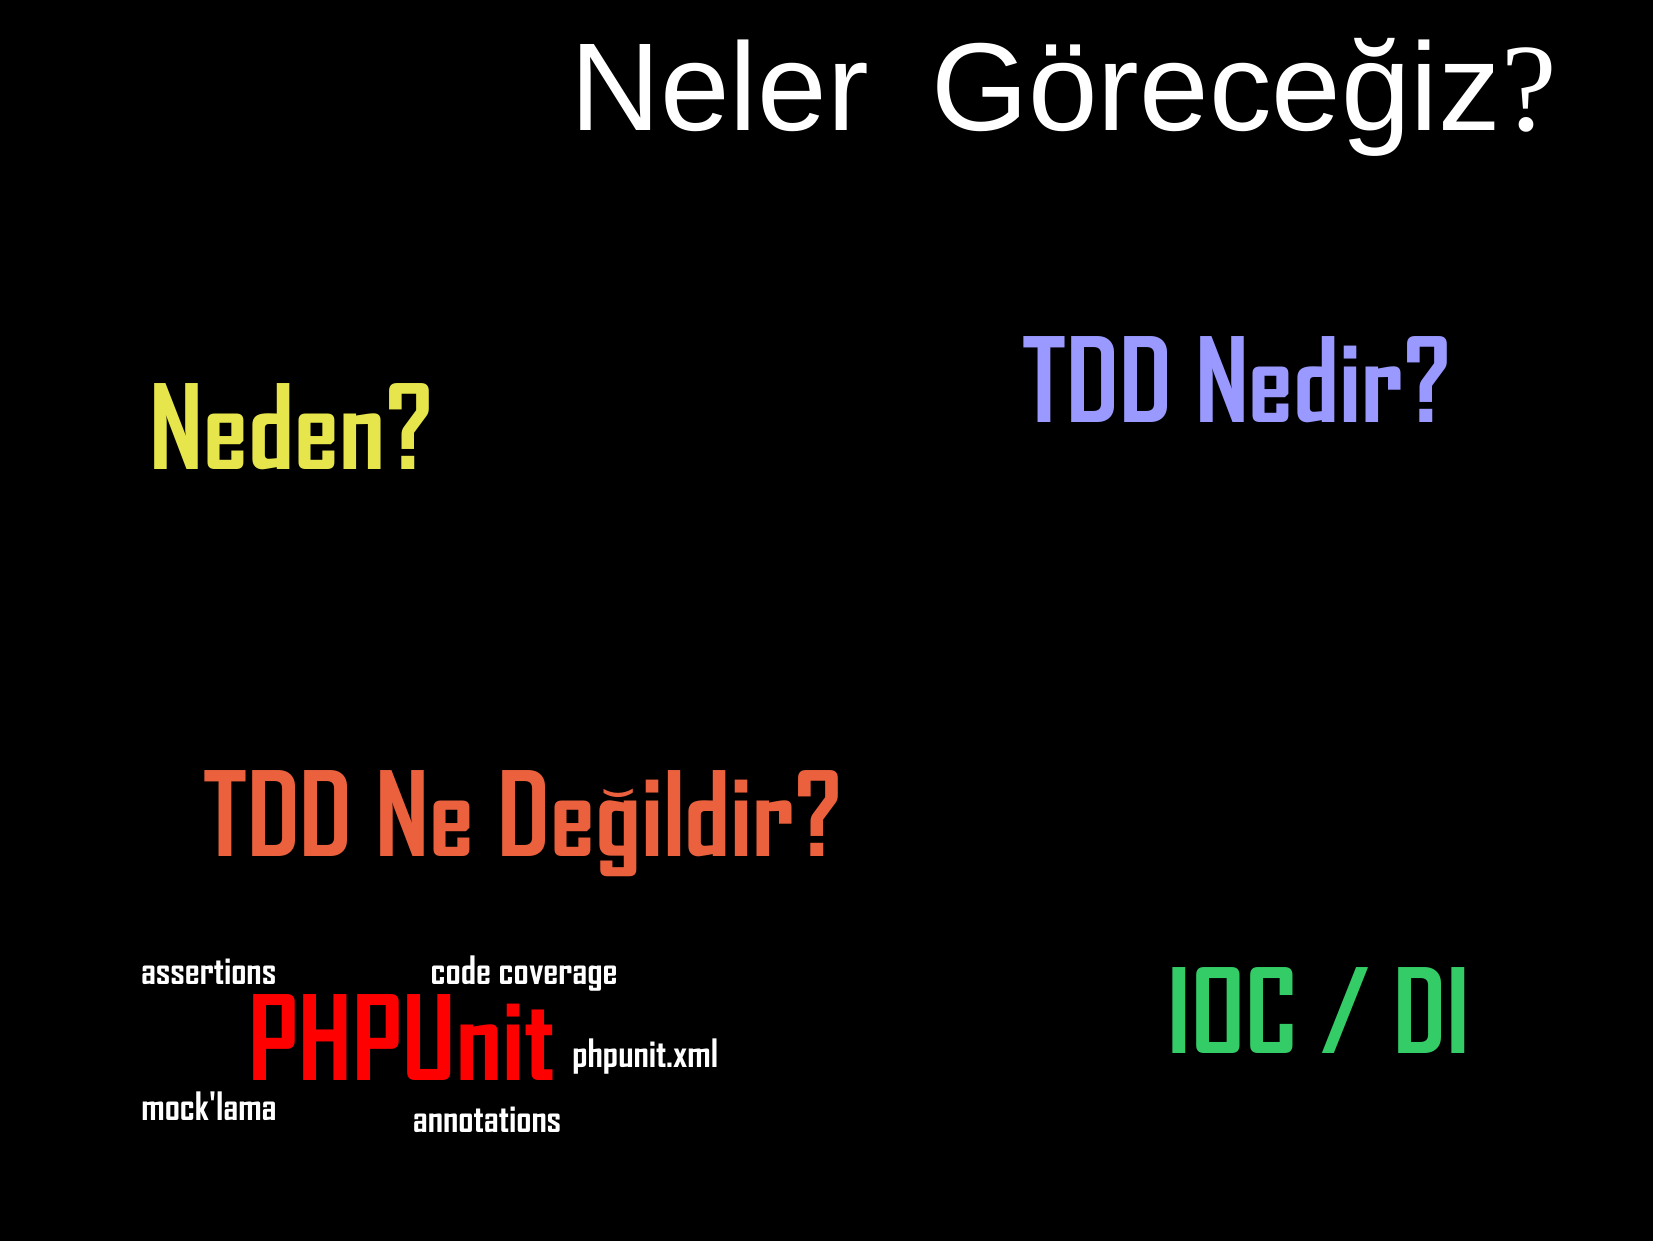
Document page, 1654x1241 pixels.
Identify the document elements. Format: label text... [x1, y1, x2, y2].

text_box IOC / DI [1153, 934, 1486, 1085]
text_box mock'lama [126, 1075, 292, 1136]
text_box TDD Nedir? [1007, 302, 1467, 453]
text_box PHPUnit [233, 960, 571, 1111]
text_box code coverage [415, 939, 633, 1000]
text_box Neden? [135, 349, 448, 500]
text_box annotations [398, 1087, 577, 1148]
text_box Neler Göreceğiz? [555, 36, 1098, 201]
text_box assertions [126, 939, 293, 1000]
text_box TDD Ne Değildir? [188, 736, 858, 887]
text_box phpunit.xml [557, 1022, 734, 1083]
